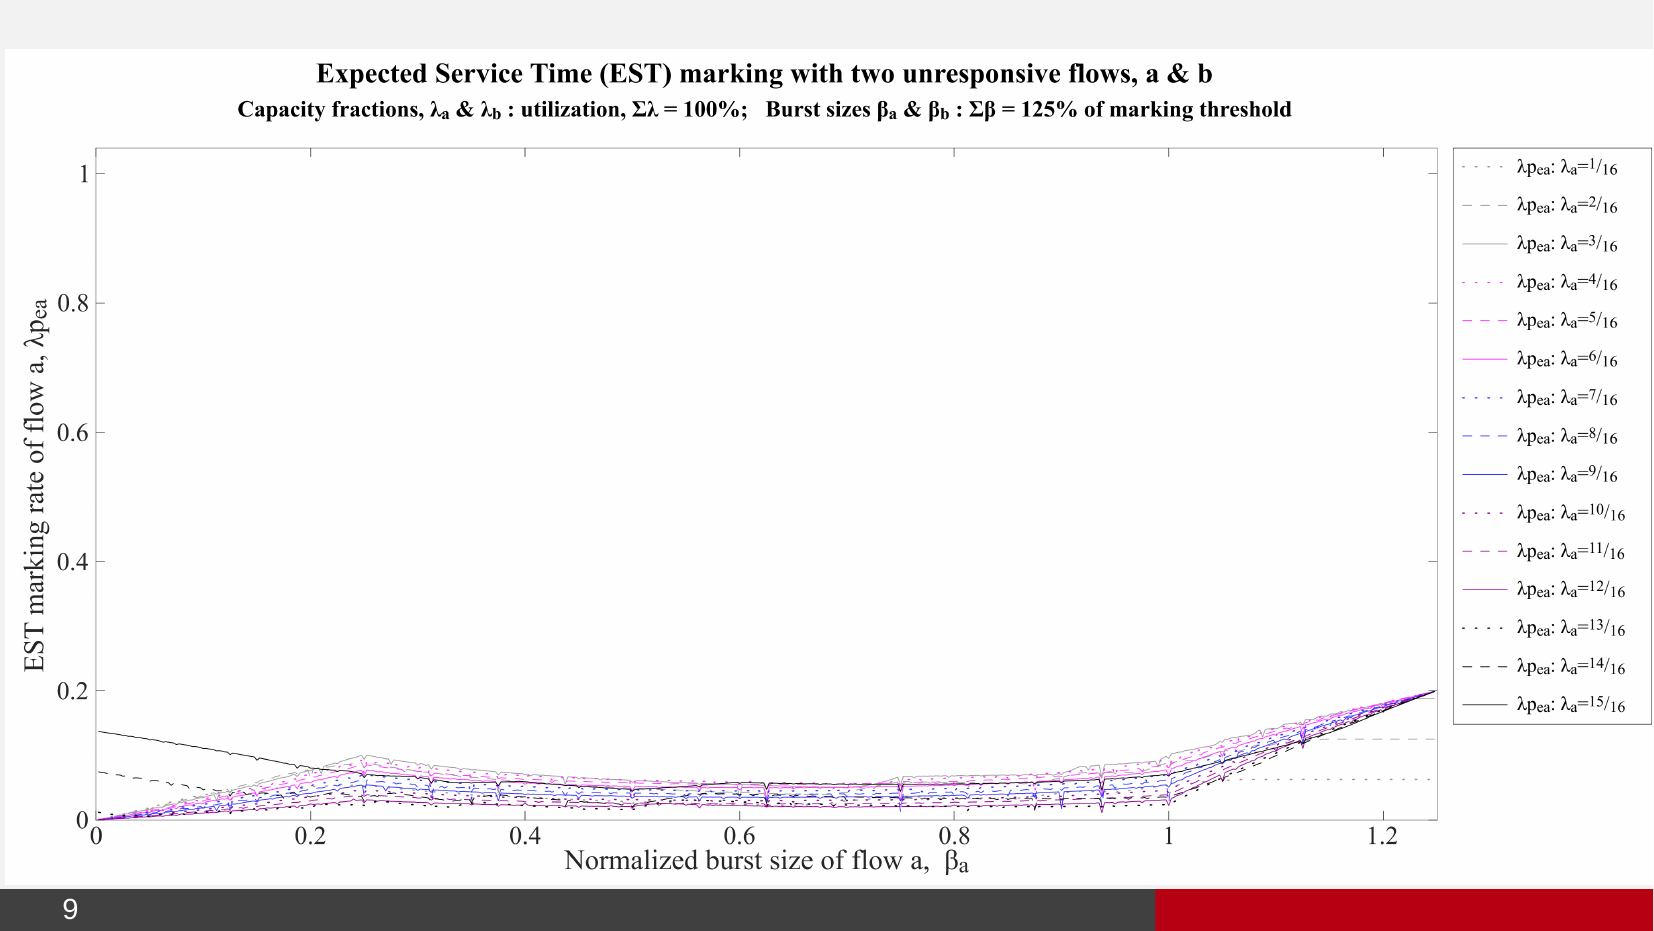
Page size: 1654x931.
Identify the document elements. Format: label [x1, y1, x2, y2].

picture [5, 49, 1654, 885]
